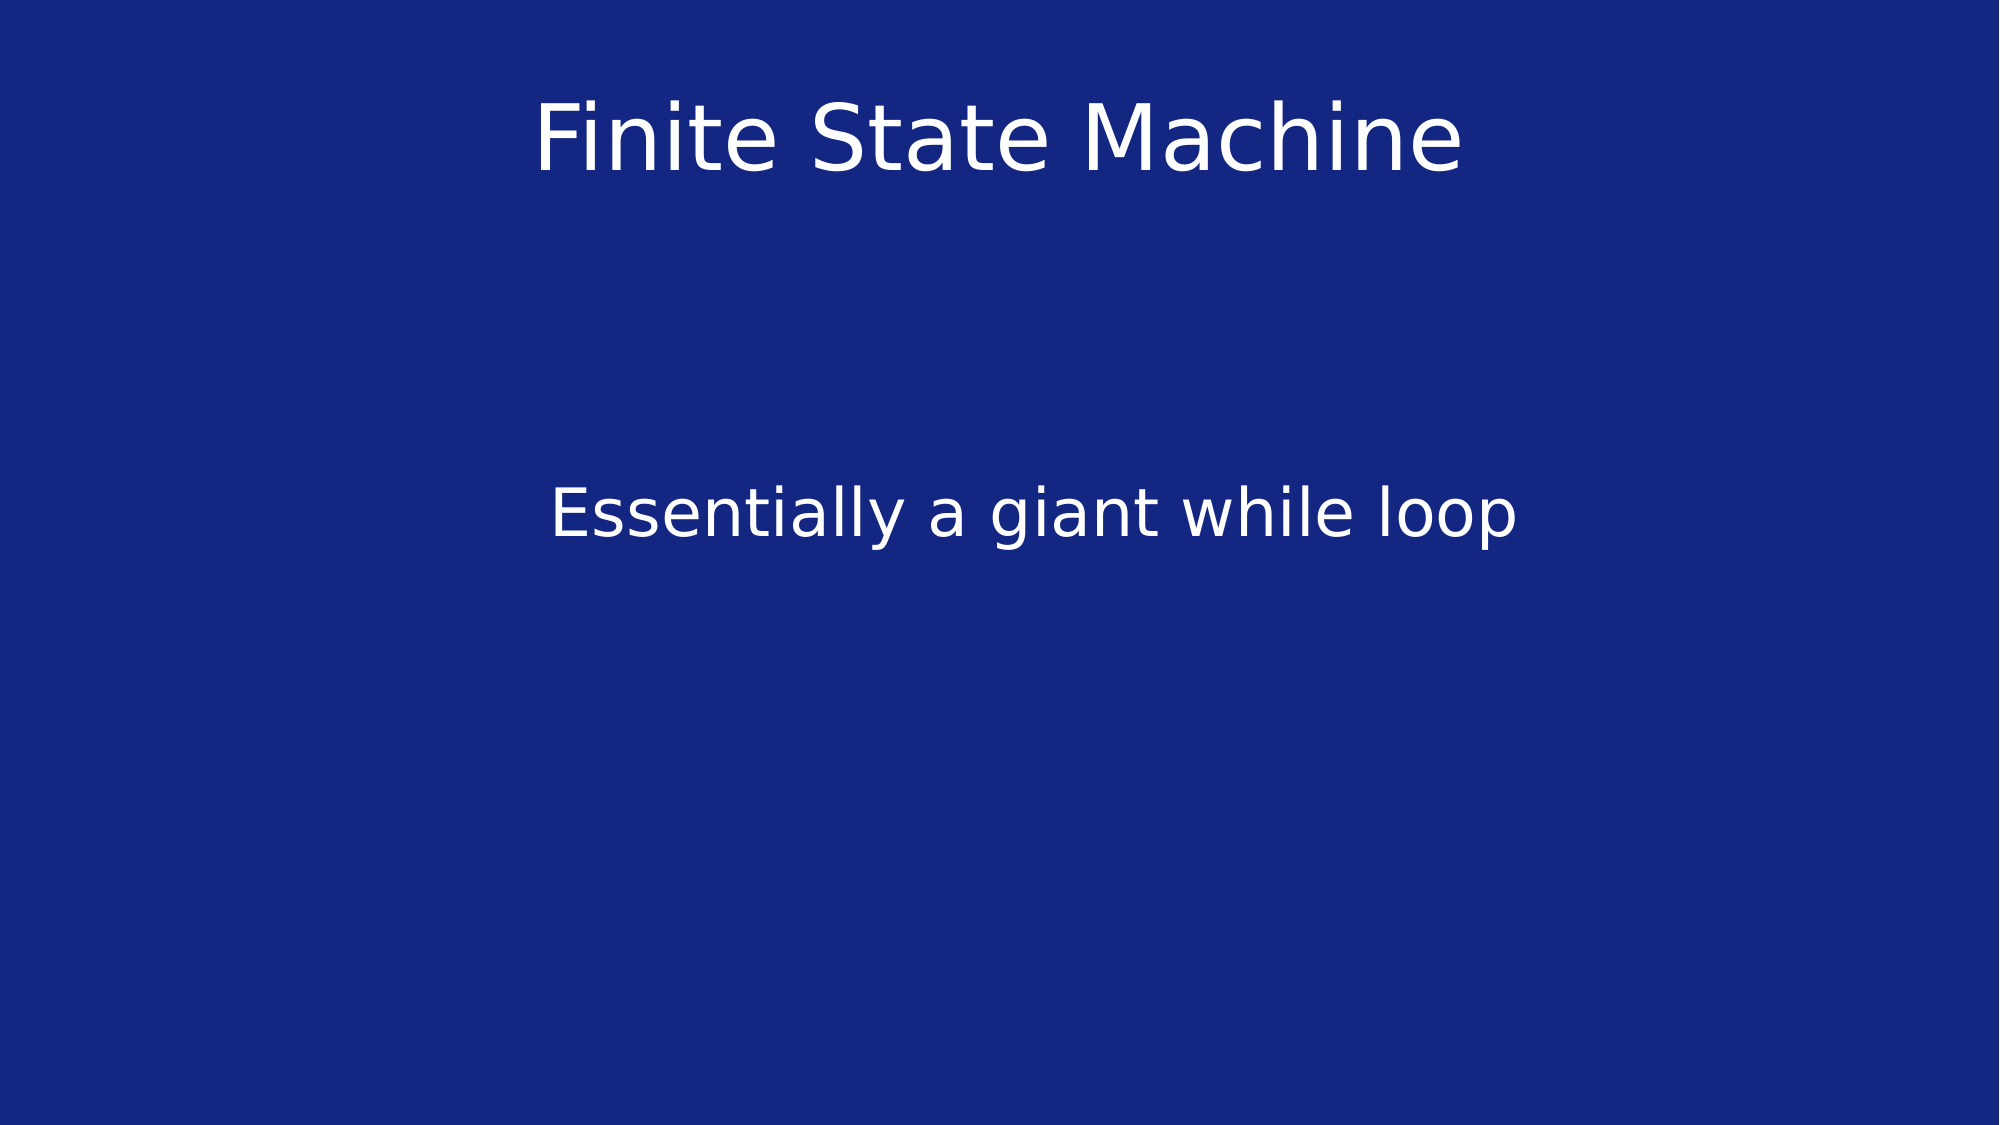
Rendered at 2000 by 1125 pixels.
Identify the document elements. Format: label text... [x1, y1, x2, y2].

list Essentially a giant while loop [99, 187, 1900, 841]
title Finite State Machine [99, 44, 1900, 187]
